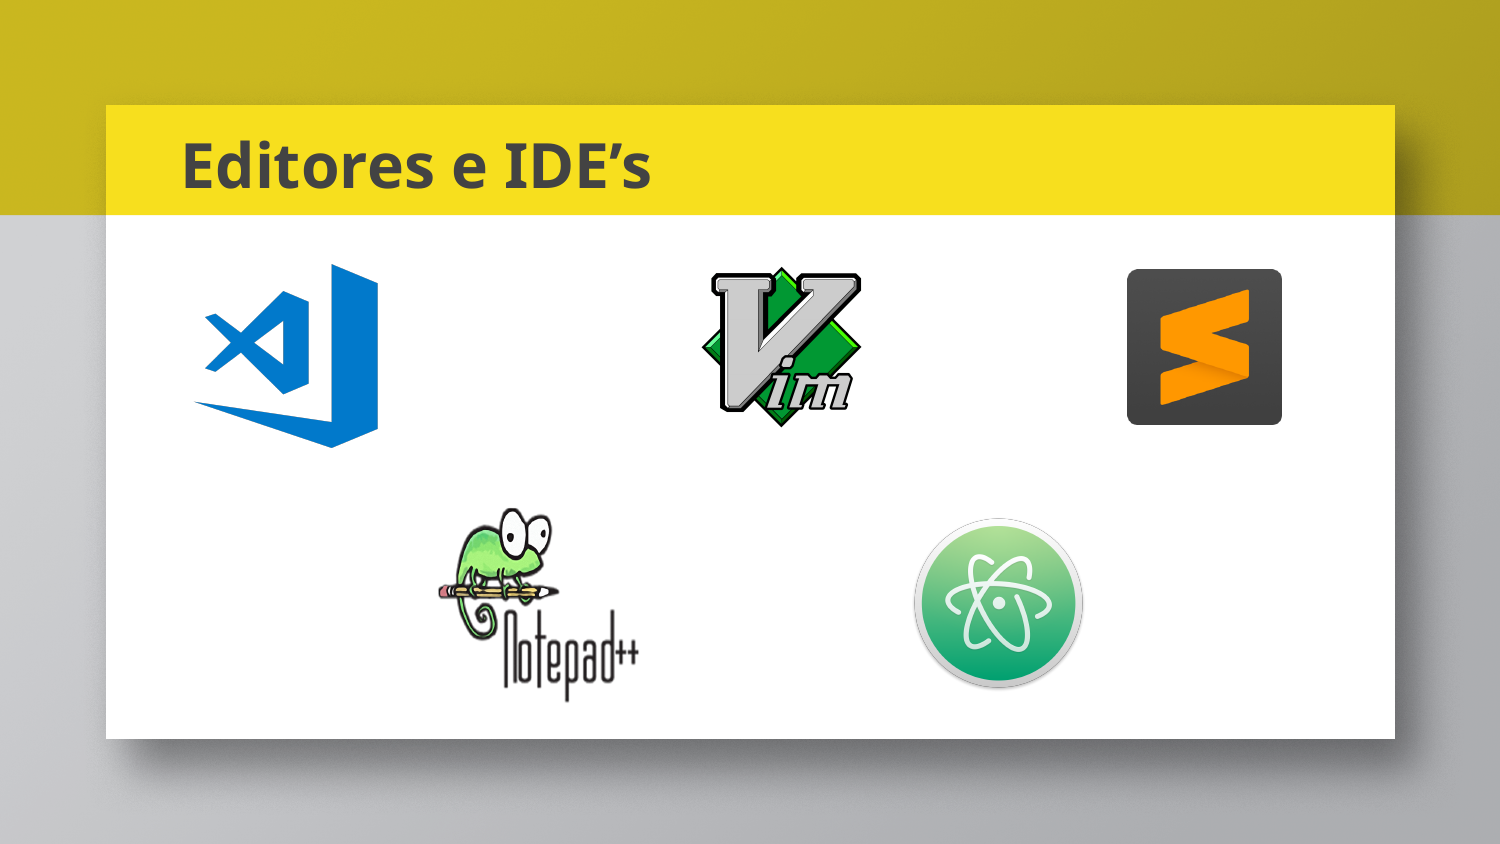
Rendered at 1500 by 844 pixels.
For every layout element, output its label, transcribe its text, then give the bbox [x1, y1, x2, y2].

title Editores e IDE’s [165, 106, 1336, 217]
picture [0, 0, 1500, 844]
